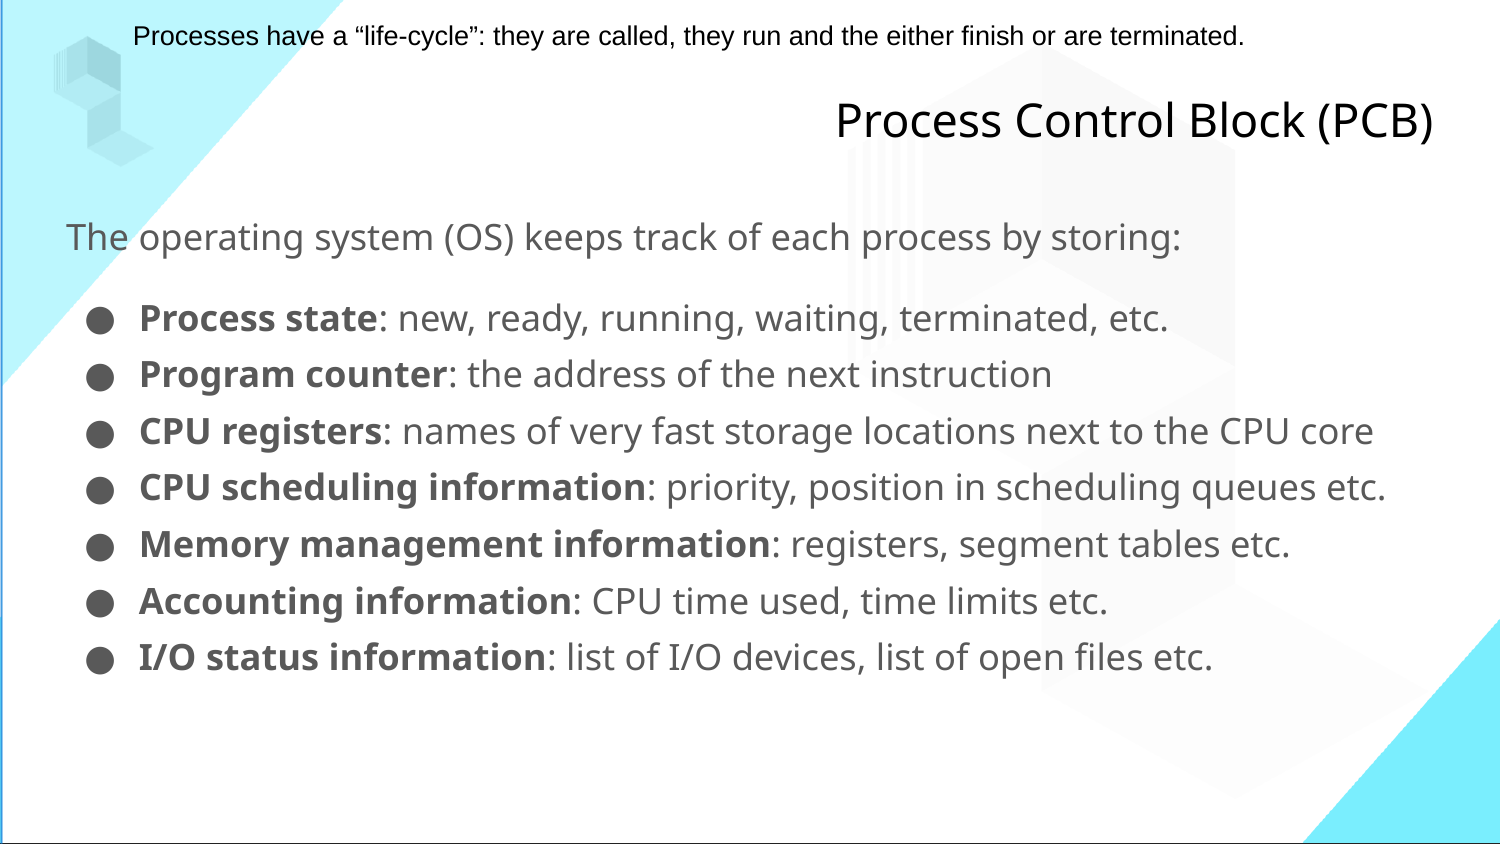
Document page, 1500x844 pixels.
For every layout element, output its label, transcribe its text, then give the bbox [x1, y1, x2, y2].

title Process Control Block (PCB) [51, 72, 1449, 167]
picture [0, 0, 1500, 844]
list The operating system (OS) keeps track of each process by storing: Process state: new, ready, running, waiting, terminated, etc. Program counter: the address of the next instruction CPU registers: names of very fast storage locations next to the CPU core CPU scheduling information: priority, position in scheduling queues etc. Memory management information: registers, segment tables etc. Accounting information: CPU time used, time limits etc. I/O status information: list of I/O devices, list of open files etc. [51, 189, 1449, 750]
text_box Processes have a “life-cycle”: they are called, they run and the either finish or are terminated. [118, 13, 1260, 60]
